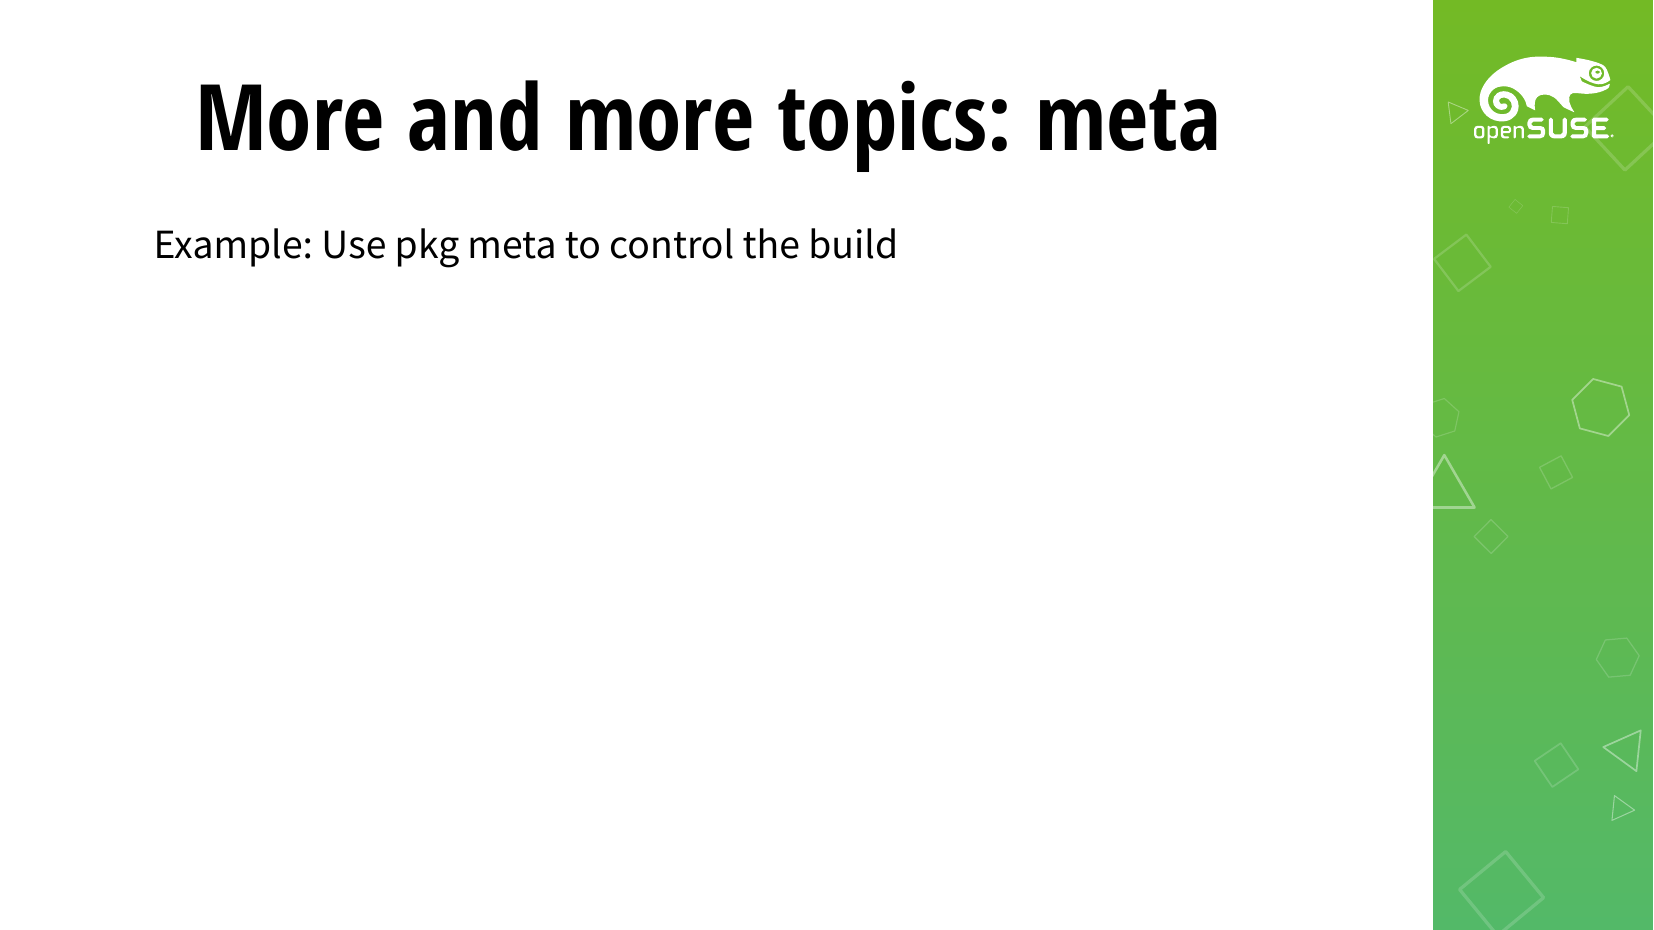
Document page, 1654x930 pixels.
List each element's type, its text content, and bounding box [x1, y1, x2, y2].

list Example: Use pkg meta to control the build [82, 217, 1336, 757]
title More and more topics: meta [82, 37, 1336, 193]
